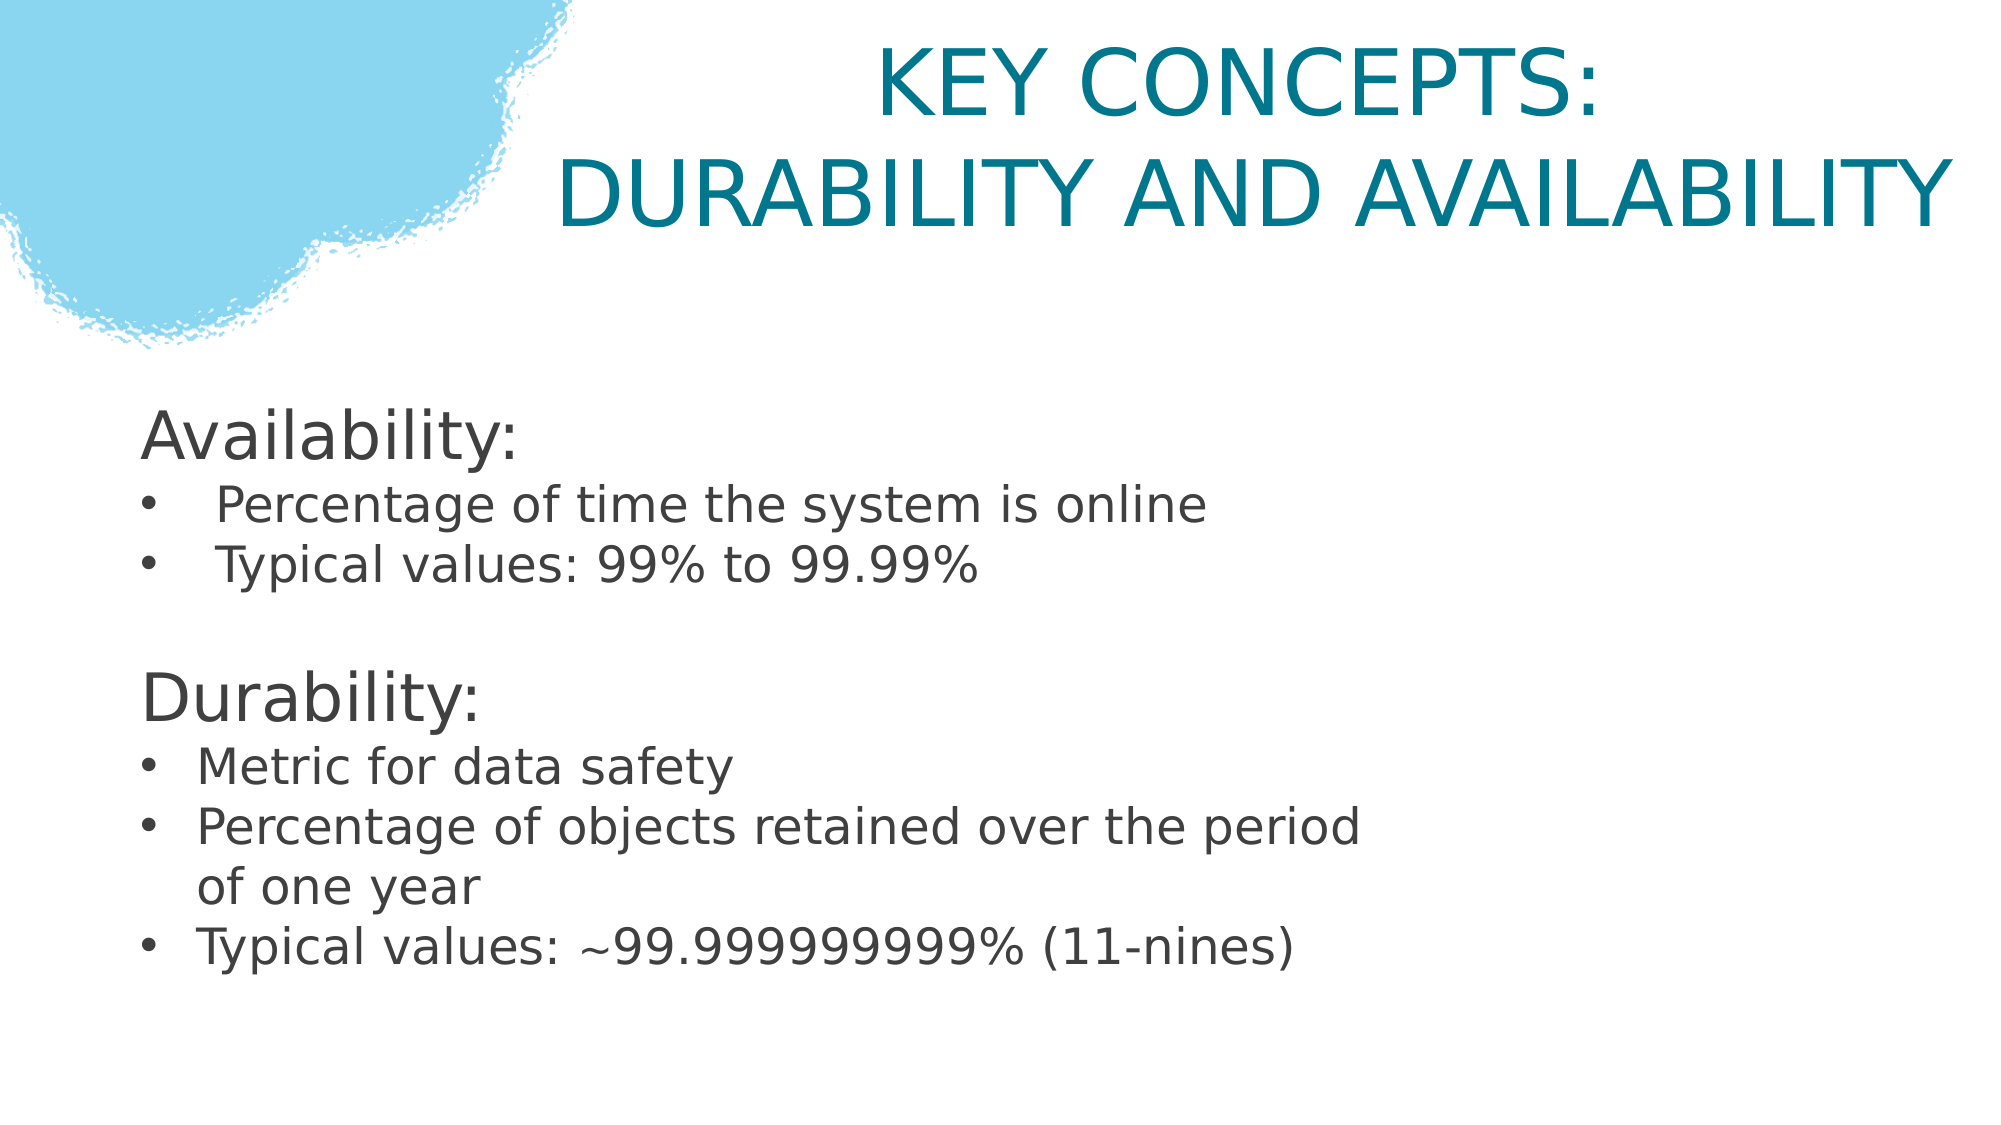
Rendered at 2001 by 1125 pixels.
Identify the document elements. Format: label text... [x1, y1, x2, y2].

text_box Availability: Percentage of time the system is online Typical values: 99% to 99.99% [125, 385, 1433, 601]
text_box Durability: Metric for data safety Percentage of objects retained over the period of one year Typical values: ~99.999999999% (11-nines) [125, 646, 1433, 982]
text_box Key Concepts: Durability and Availability [509, 0, 2000, 252]
